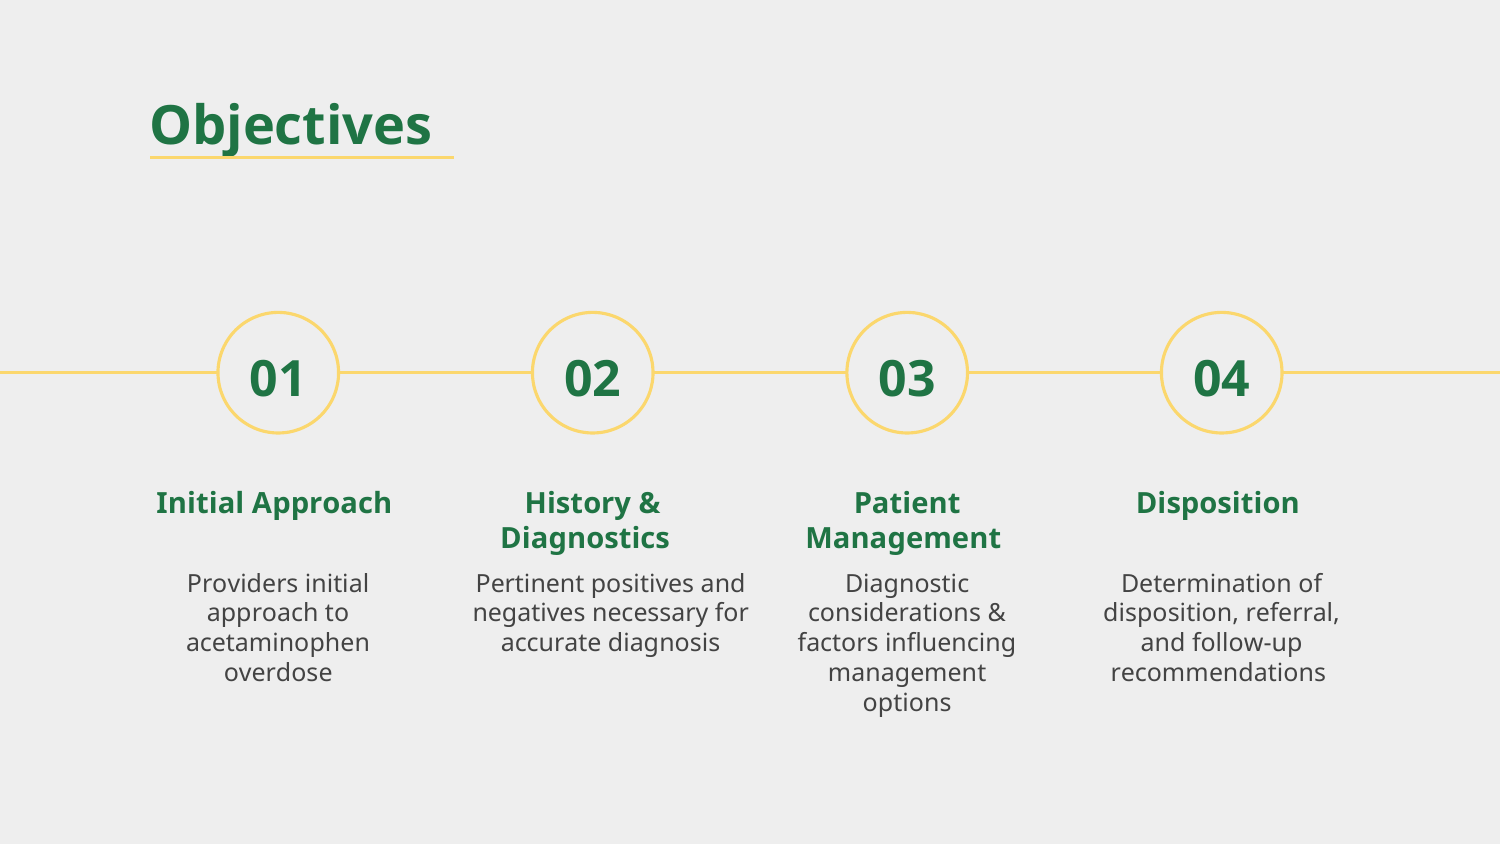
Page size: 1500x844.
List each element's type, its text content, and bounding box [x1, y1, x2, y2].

text_box History & Diagnostics [453, 469, 732, 552]
text_box [1178, 312, 1266, 331]
text_box 02 [453, 331, 732, 415]
text_box 04 [1082, 331, 1361, 415]
text_box Disposition [1082, 469, 1361, 552]
text_box [235, 415, 322, 433]
text_box [549, 415, 636, 433]
text_box 01 [139, 331, 418, 415]
text_box [1178, 415, 1265, 433]
text_box [864, 415, 951, 433]
text_box Diagnostic considerations & factors influencing management options [768, 552, 1047, 683]
text_box Providers initial approach to acetaminophen overdose [139, 552, 418, 683]
text_box Patient Management [768, 469, 1047, 552]
text_box [863, 312, 951, 331]
text_box Objectives [134, 75, 1366, 170]
text_box 03 [768, 331, 1047, 415]
text_box Determination of disposition, referral, and follow-up recommendations [1082, 552, 1361, 683]
text_box [549, 312, 637, 331]
text_box [234, 312, 322, 331]
text_box Pertinent positives and negatives necessary for accurate diagnosis [453, 552, 769, 698]
text_box Initial Approach [139, 469, 418, 552]
